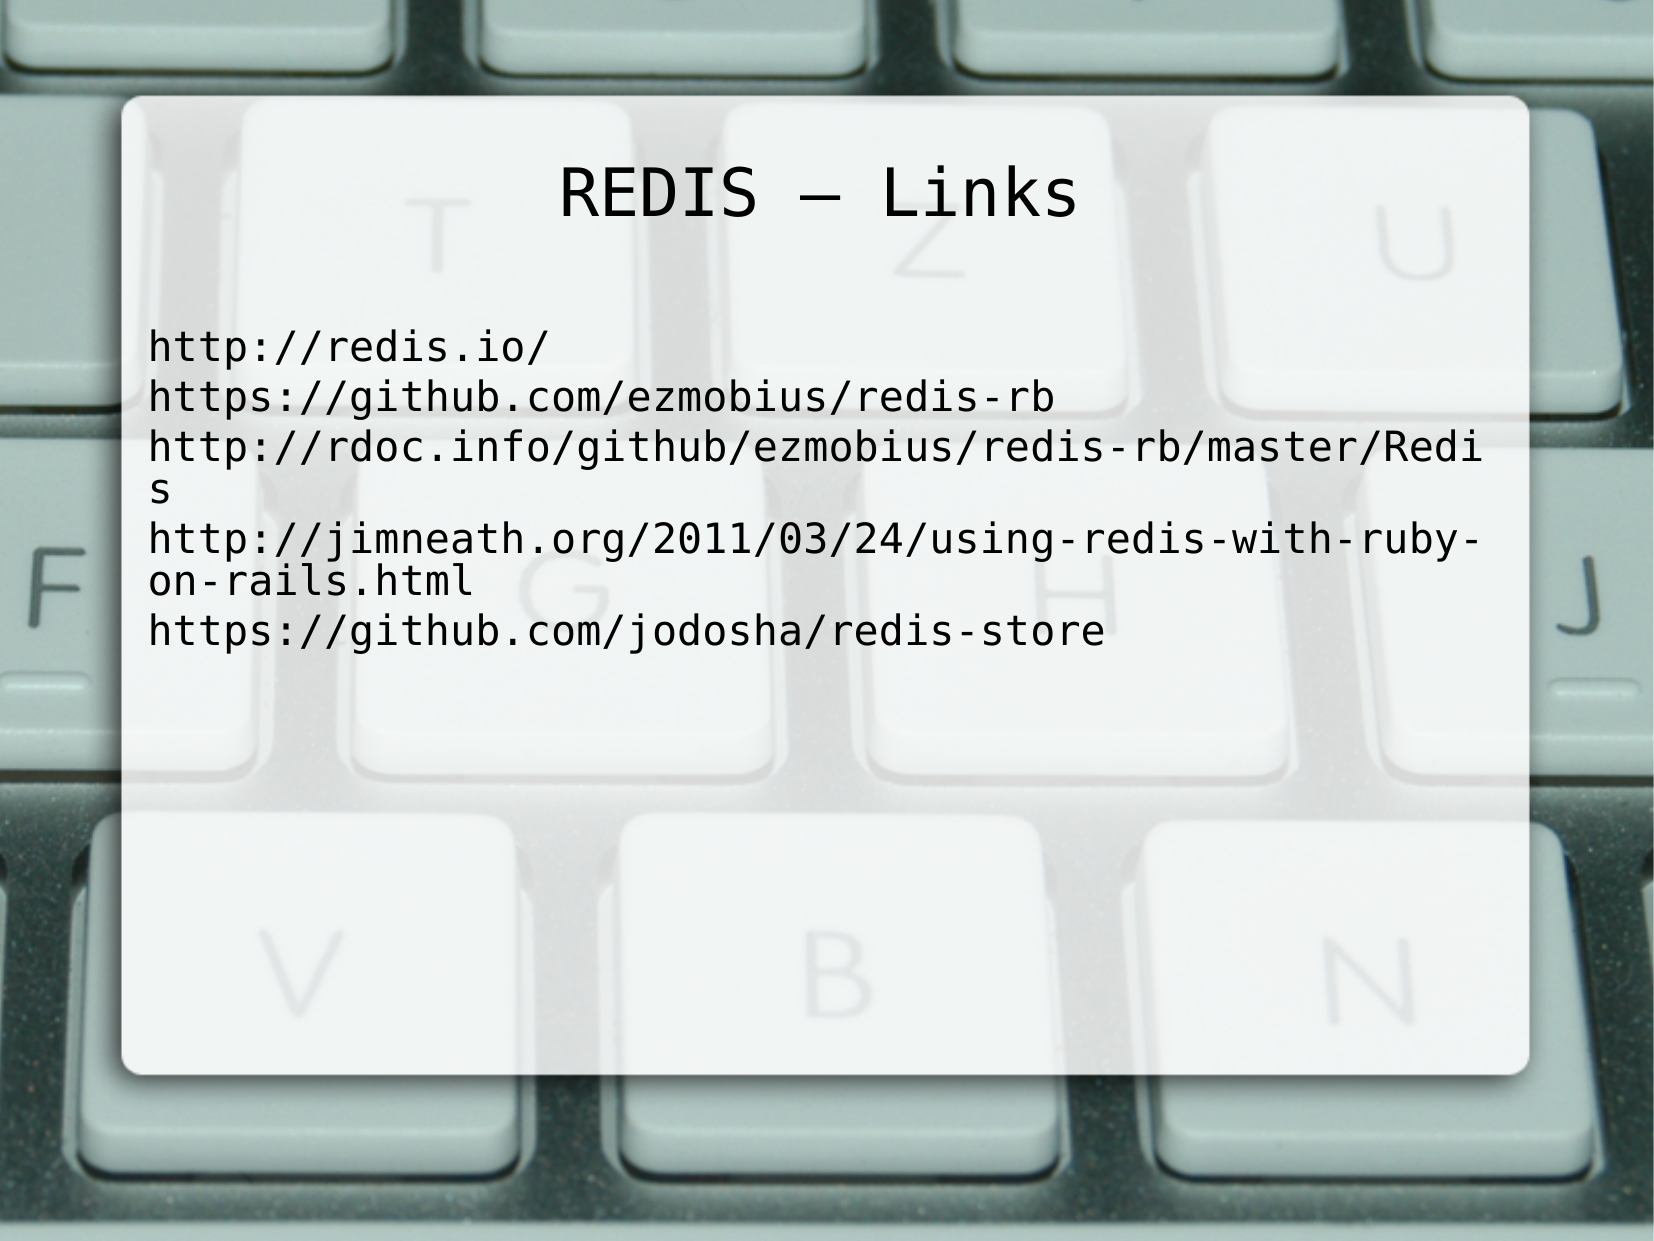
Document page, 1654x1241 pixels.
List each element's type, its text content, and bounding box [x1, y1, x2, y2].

list http://redis.io/ https://github.com/ezmobius/redis-rb http://rdoc.info/github/ezmobius/redis-rb/master/Redis http://jimneath.org/2011/03/24/using-redis-with-ruby-on-rails.html https://github.com/jodosha/redis-store [147, 315, 1506, 1066]
title REDIS – Links [135, 117, 1506, 271]
picture [0, 0, 1654, 1241]
